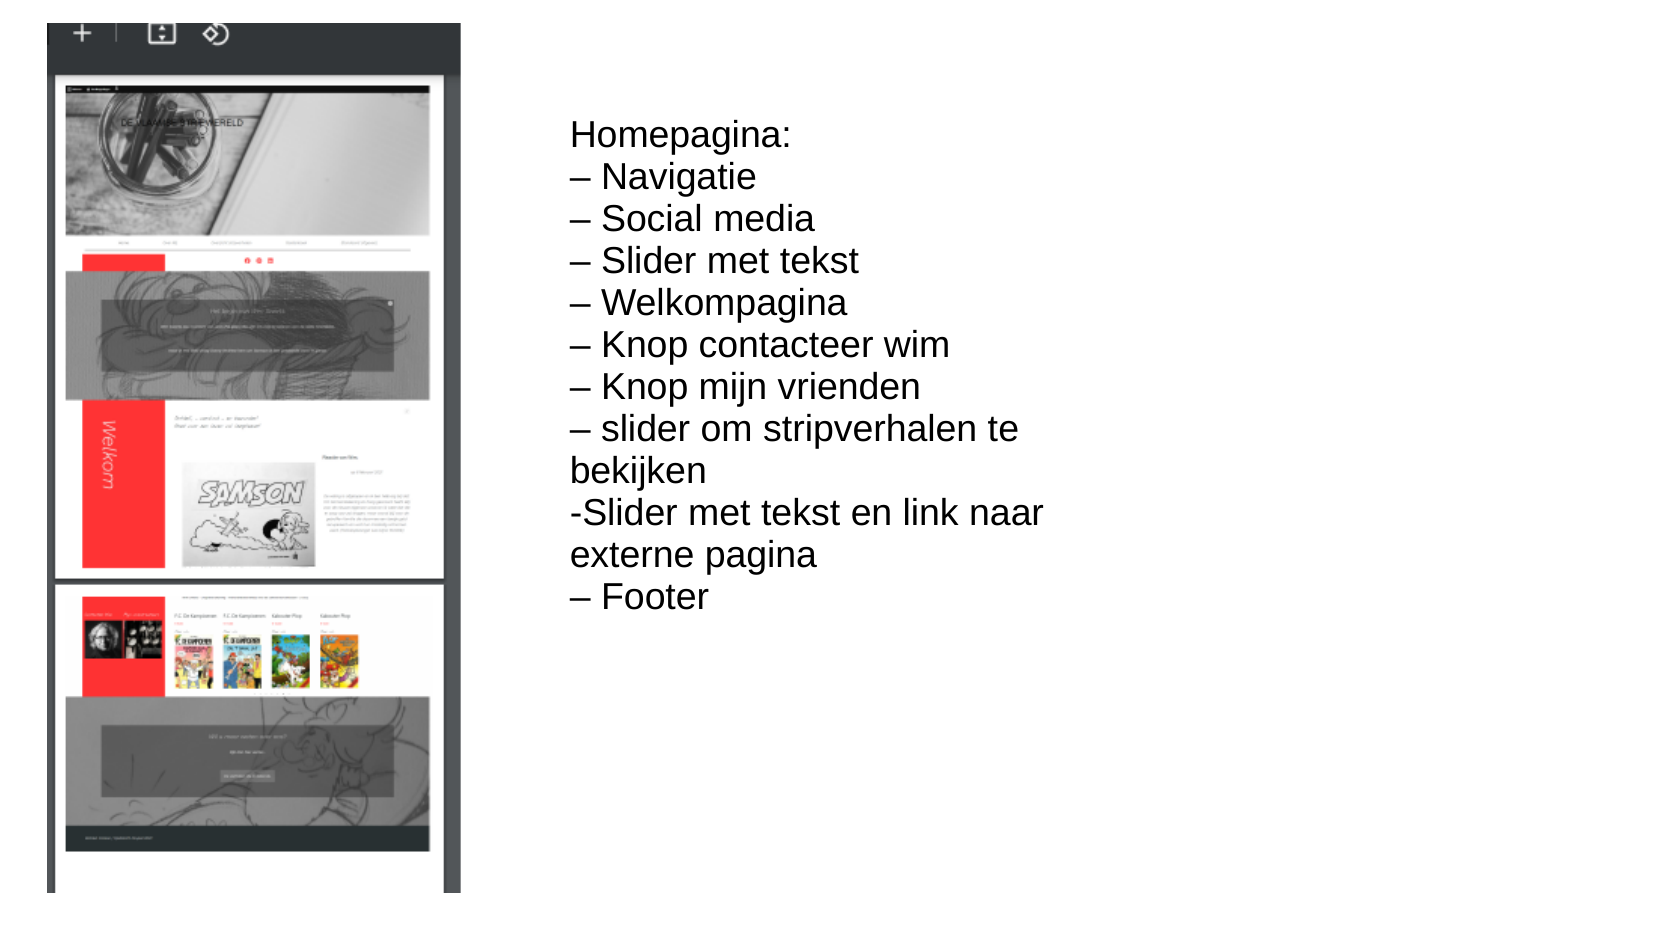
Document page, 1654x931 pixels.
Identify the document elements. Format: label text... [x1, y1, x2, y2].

picture [47, 23, 461, 893]
text_box Homepagina: – Navigatie – Social media – Slider met tekst – Welkompagina – Knop contacteer wim – Knop mijn vrienden – slider om stripverhalen te bekijken -Slider met tekst en link naar externe pagina – Footer [555, 106, 1134, 625]
